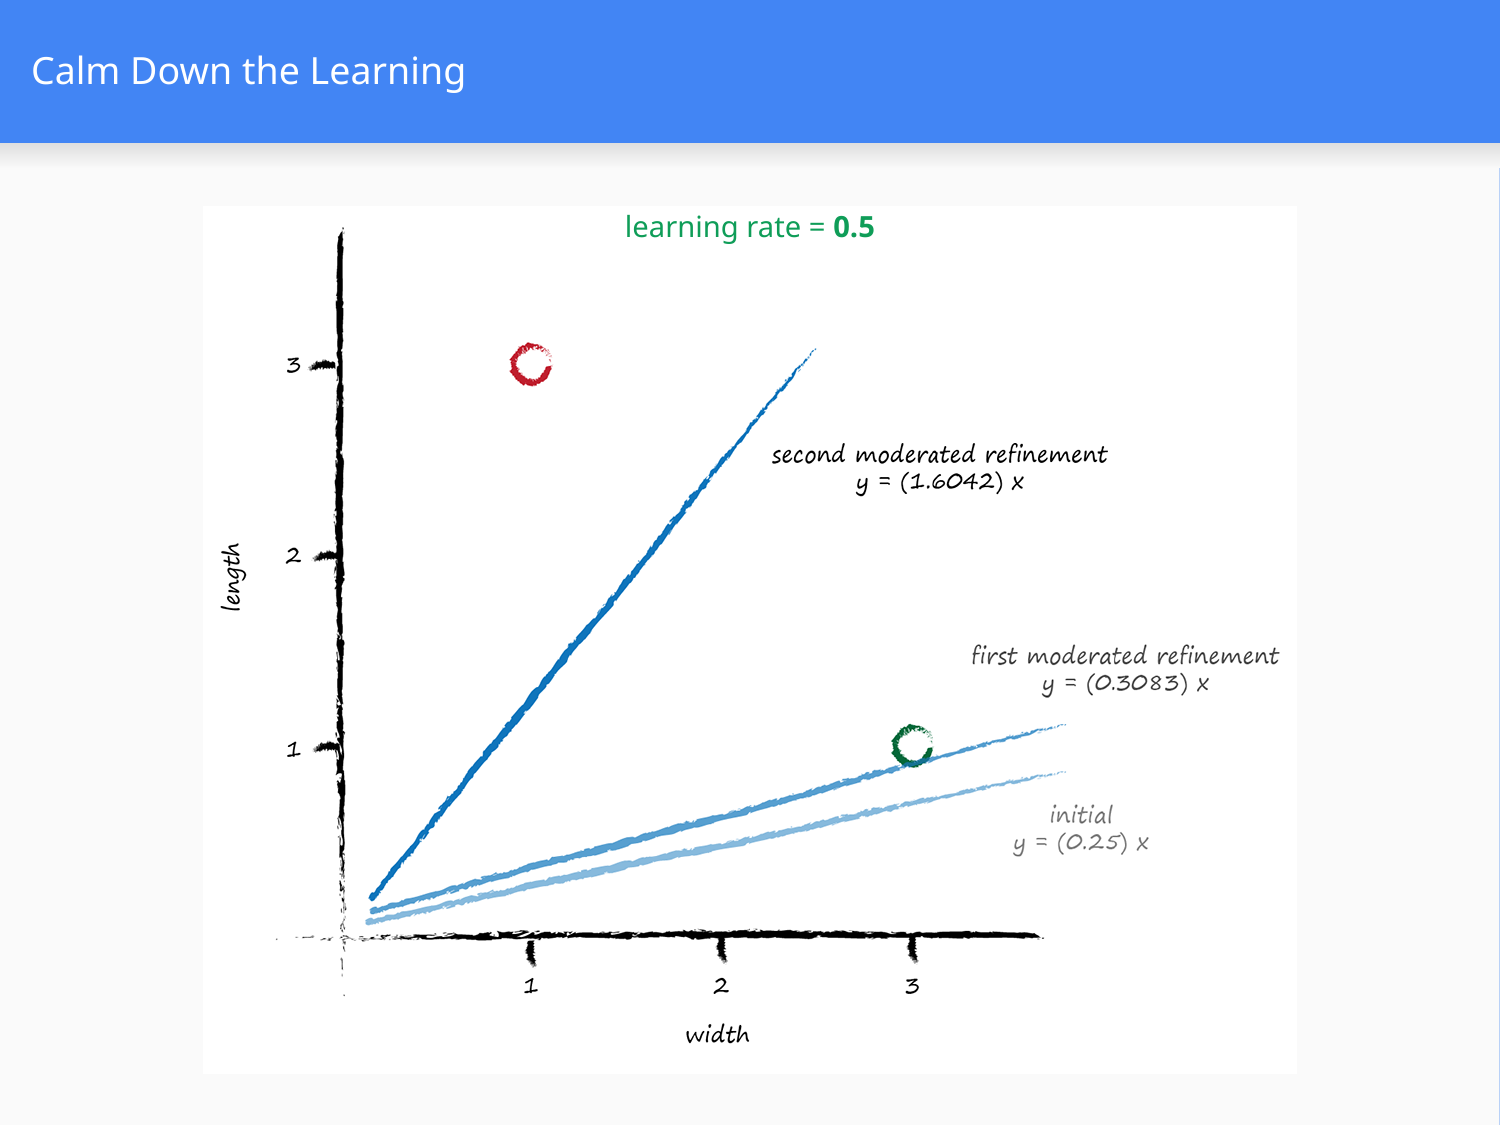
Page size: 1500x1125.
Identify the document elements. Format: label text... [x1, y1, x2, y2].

picture [203, 206, 1297, 1074]
title Calm Down the Learning [16, 3, 1464, 136]
text_box learning rate = 0.5 [577, 168, 923, 283]
